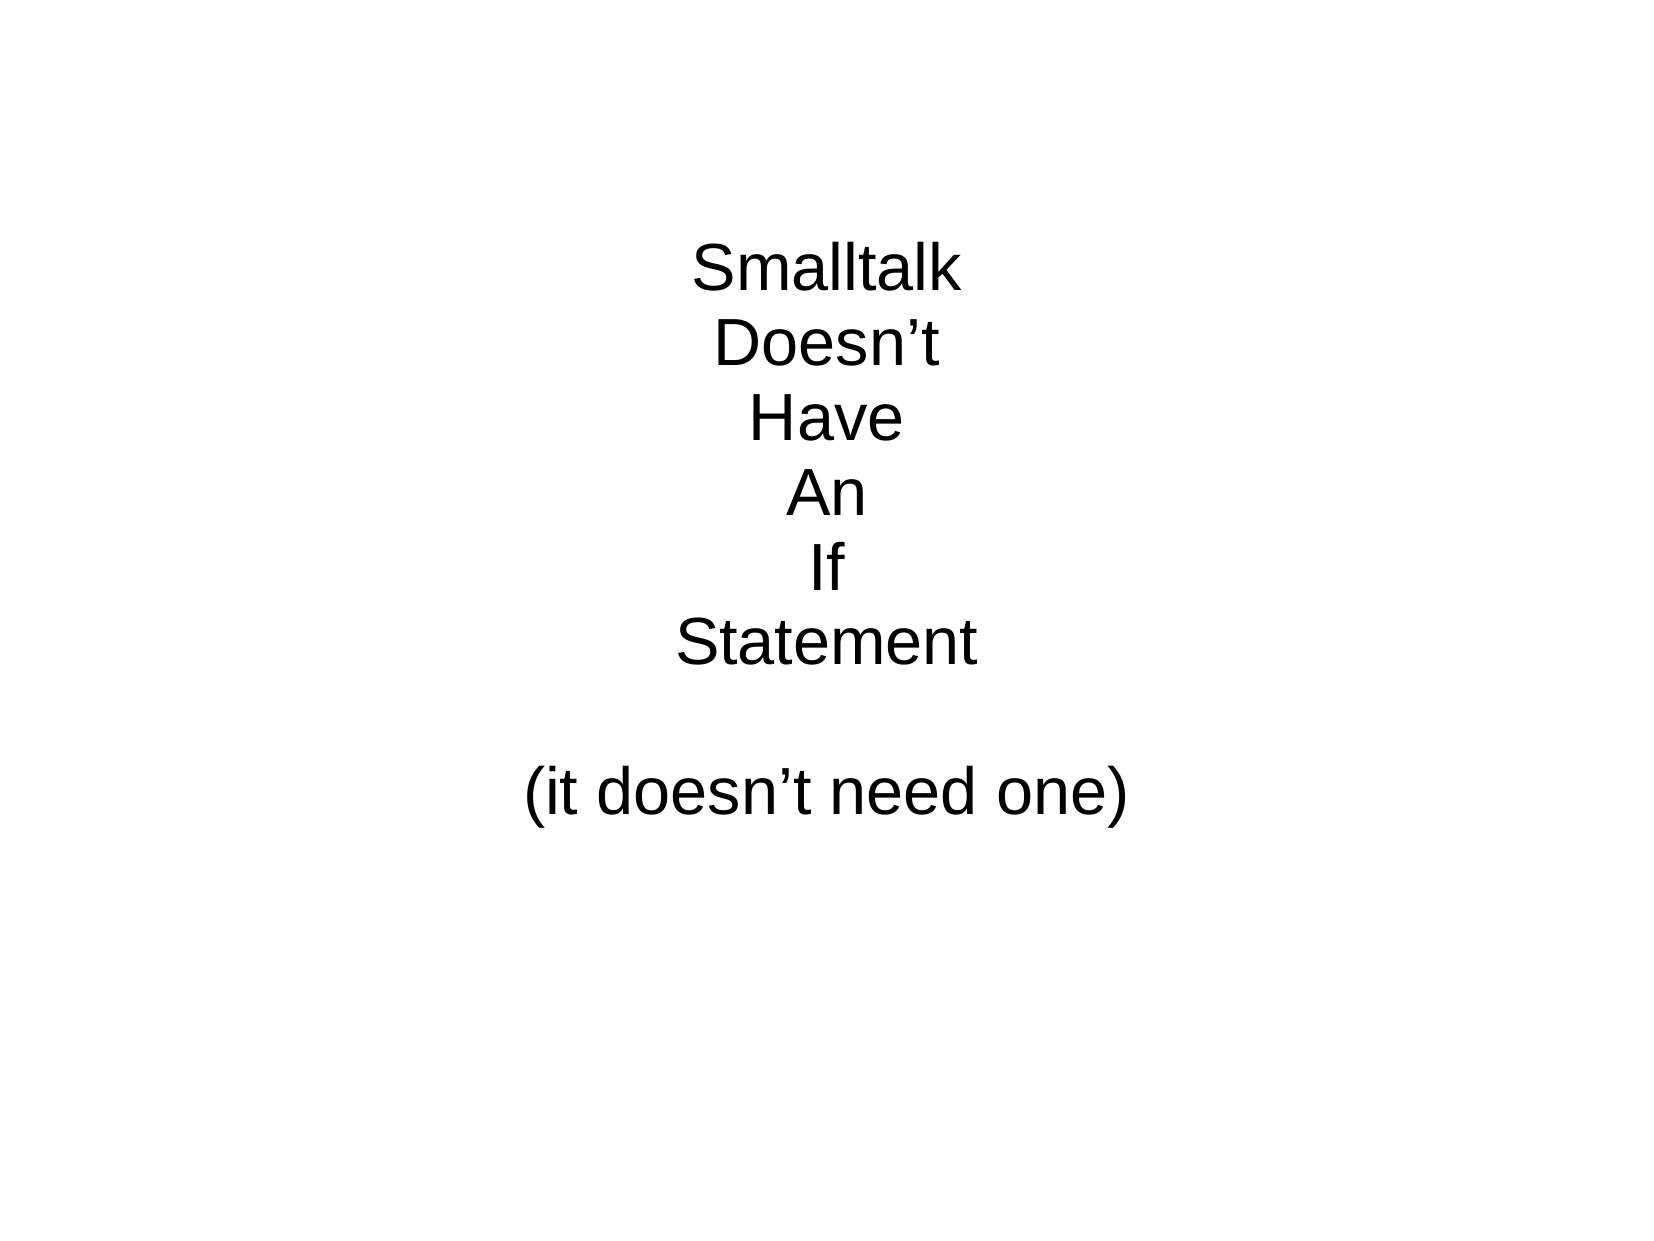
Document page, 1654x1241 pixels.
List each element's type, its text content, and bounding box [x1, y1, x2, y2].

subtitle Smalltalk Doesn’t Have An If Statement (it doesn’t need one) [82, 49, 1571, 1010]
